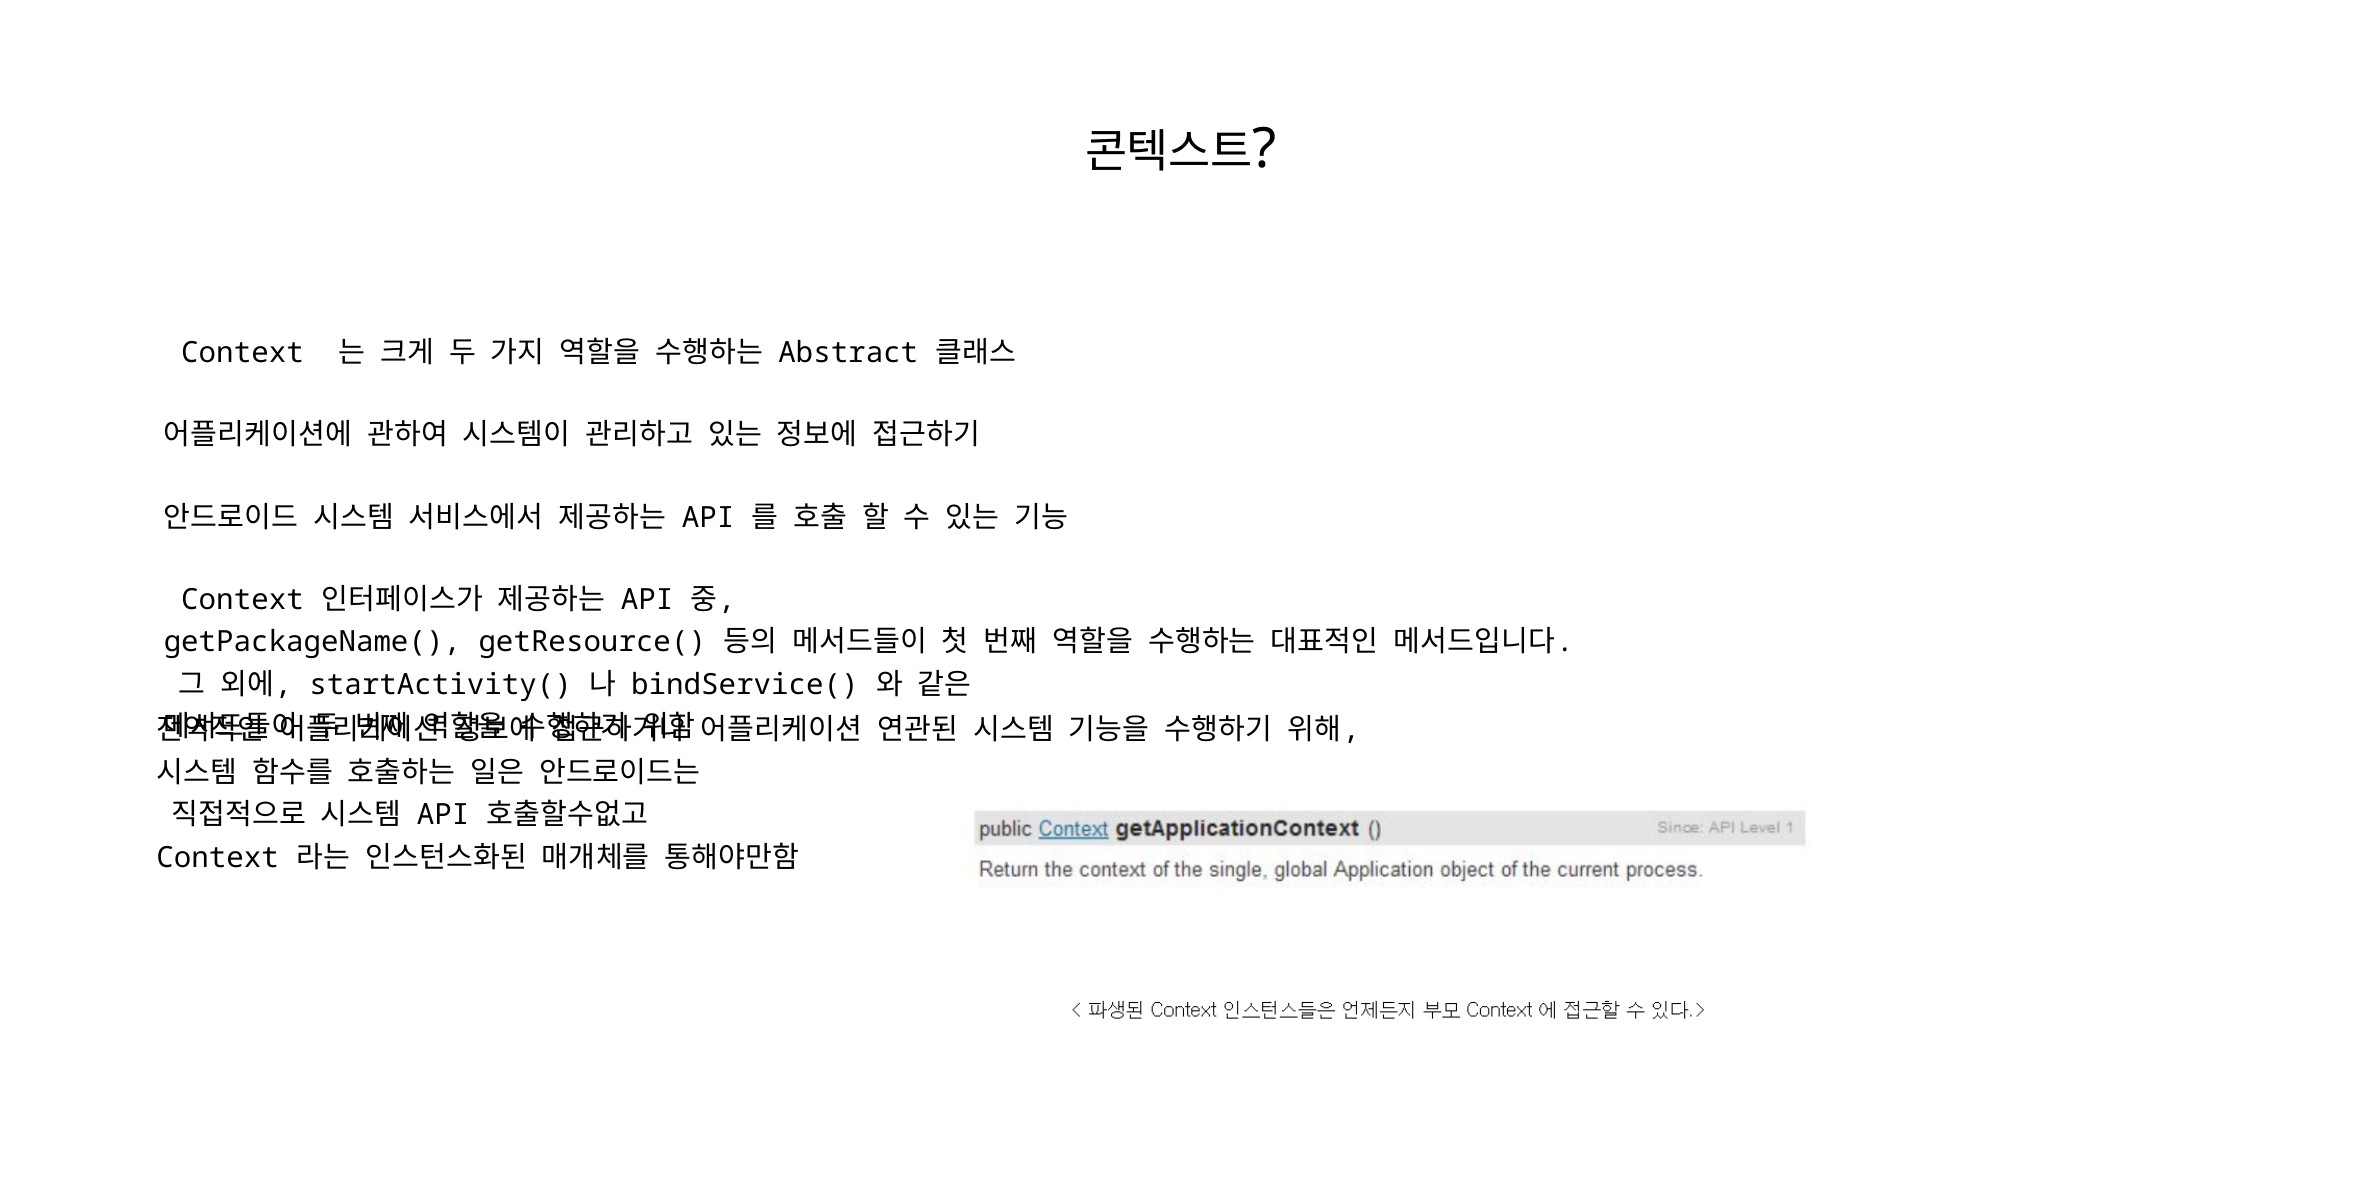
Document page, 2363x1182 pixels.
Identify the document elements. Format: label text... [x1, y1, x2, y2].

title 콘텍스트? [118, 47, 2245, 245]
picture [960, 804, 1830, 1028]
text_box Context 는 크게 두 가지 역할을 수행하는 Abstract 클래스 어플리케이션에 관하여 시스템이 관리하고 있는 정보에 접근하기 안드로이드 시스템 서비스에서 제공하는 API 를 호출 할 수 있는 기능 Context 인터페이스가 제공하는 API 중, getPackageName(), getResource() 등의 메서드들이 첫 번째 역할을 수행하는 대표적인 메서드입니다. 그 외에, startActivity() 나 bindService() 와 같은 메서드들이 두 번째 역할을 수행하기 위함 [149, 241, 1625, 637]
text_box 전역적인 어플리케이션 정보에 접근하거나 어플리케이션 연관된 시스템 기능을 수행하기 위해, 시스템 함수를 호출하는 일은 안드로이드는 직접적으로 시스템 API 호출할수없고 Context 라는 인스턴스화된 매개체를 통해야만함 [141, 658, 1489, 820]
